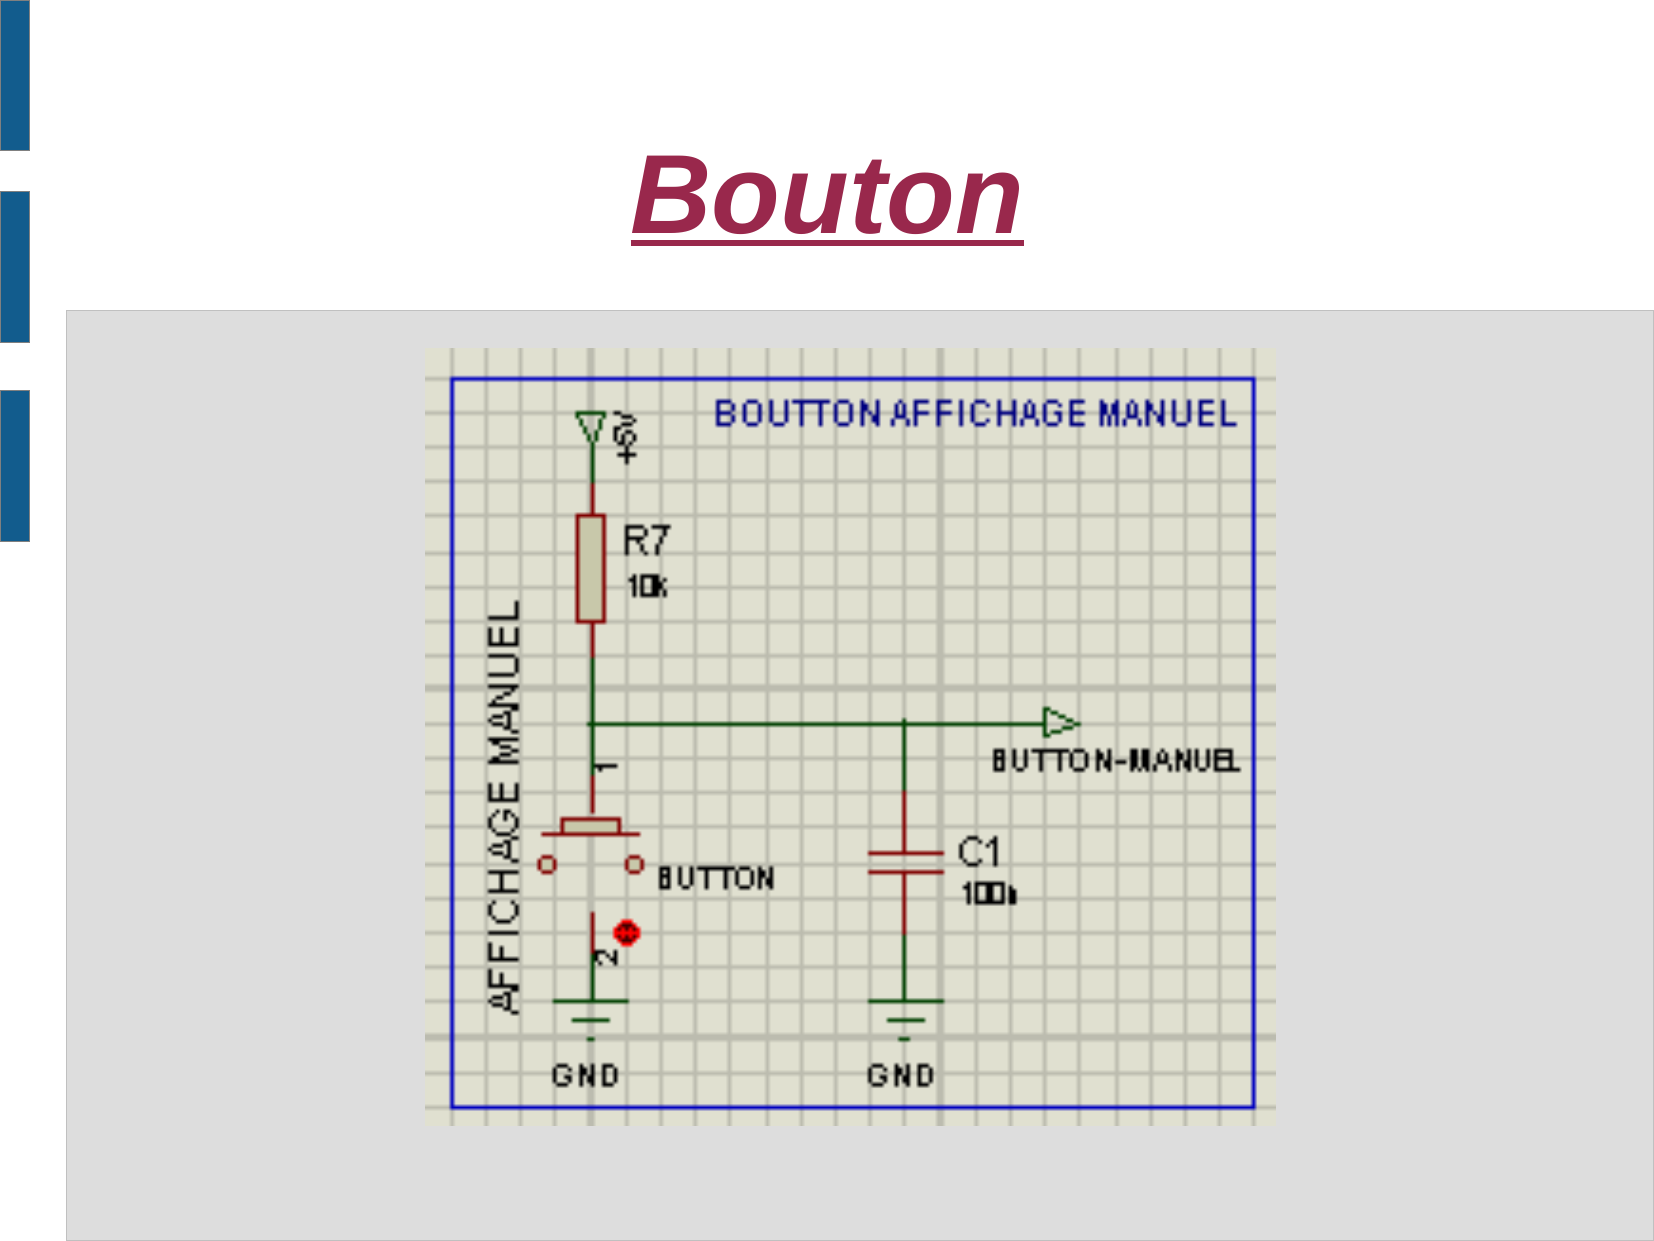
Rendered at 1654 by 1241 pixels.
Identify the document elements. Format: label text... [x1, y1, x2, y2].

picture [425, 348, 1276, 1127]
title Bouton [121, 91, 1534, 299]
